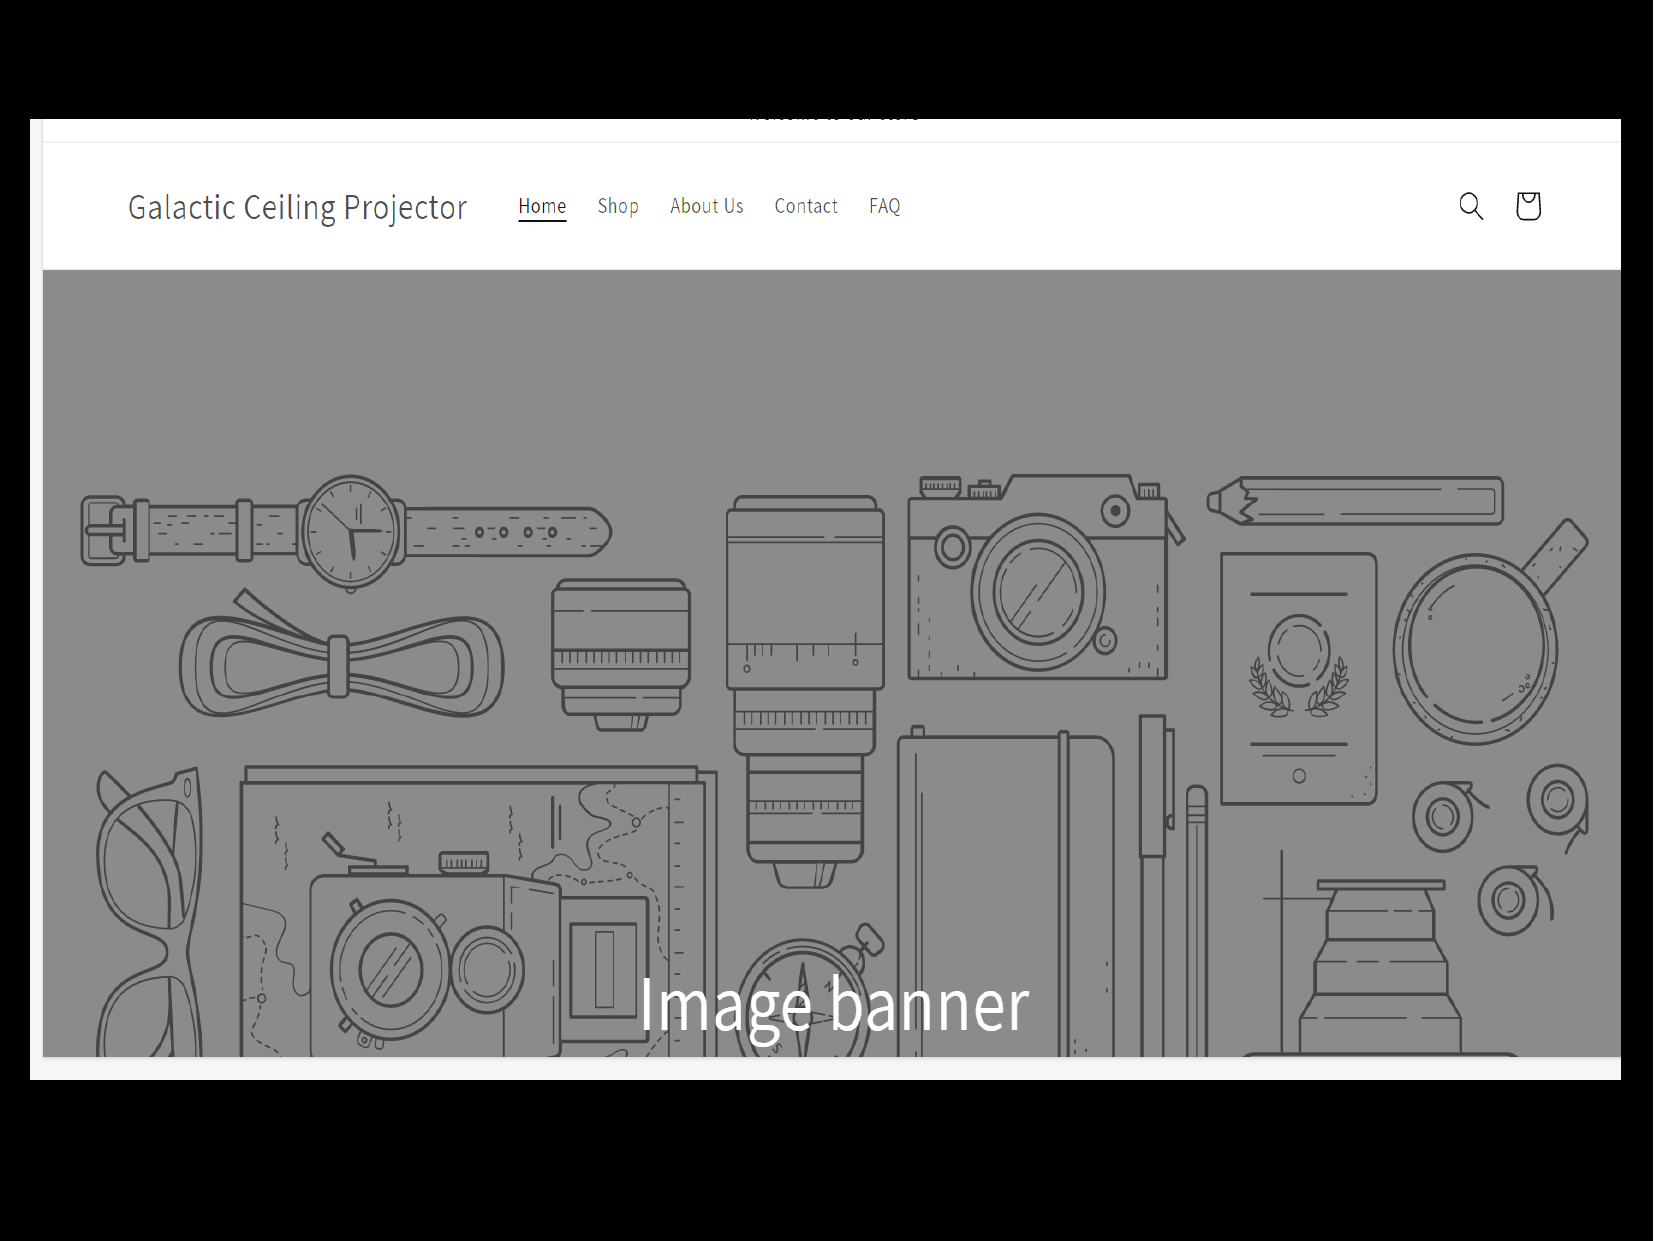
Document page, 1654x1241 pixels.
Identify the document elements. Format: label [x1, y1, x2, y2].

picture [30, 119, 1621, 1081]
